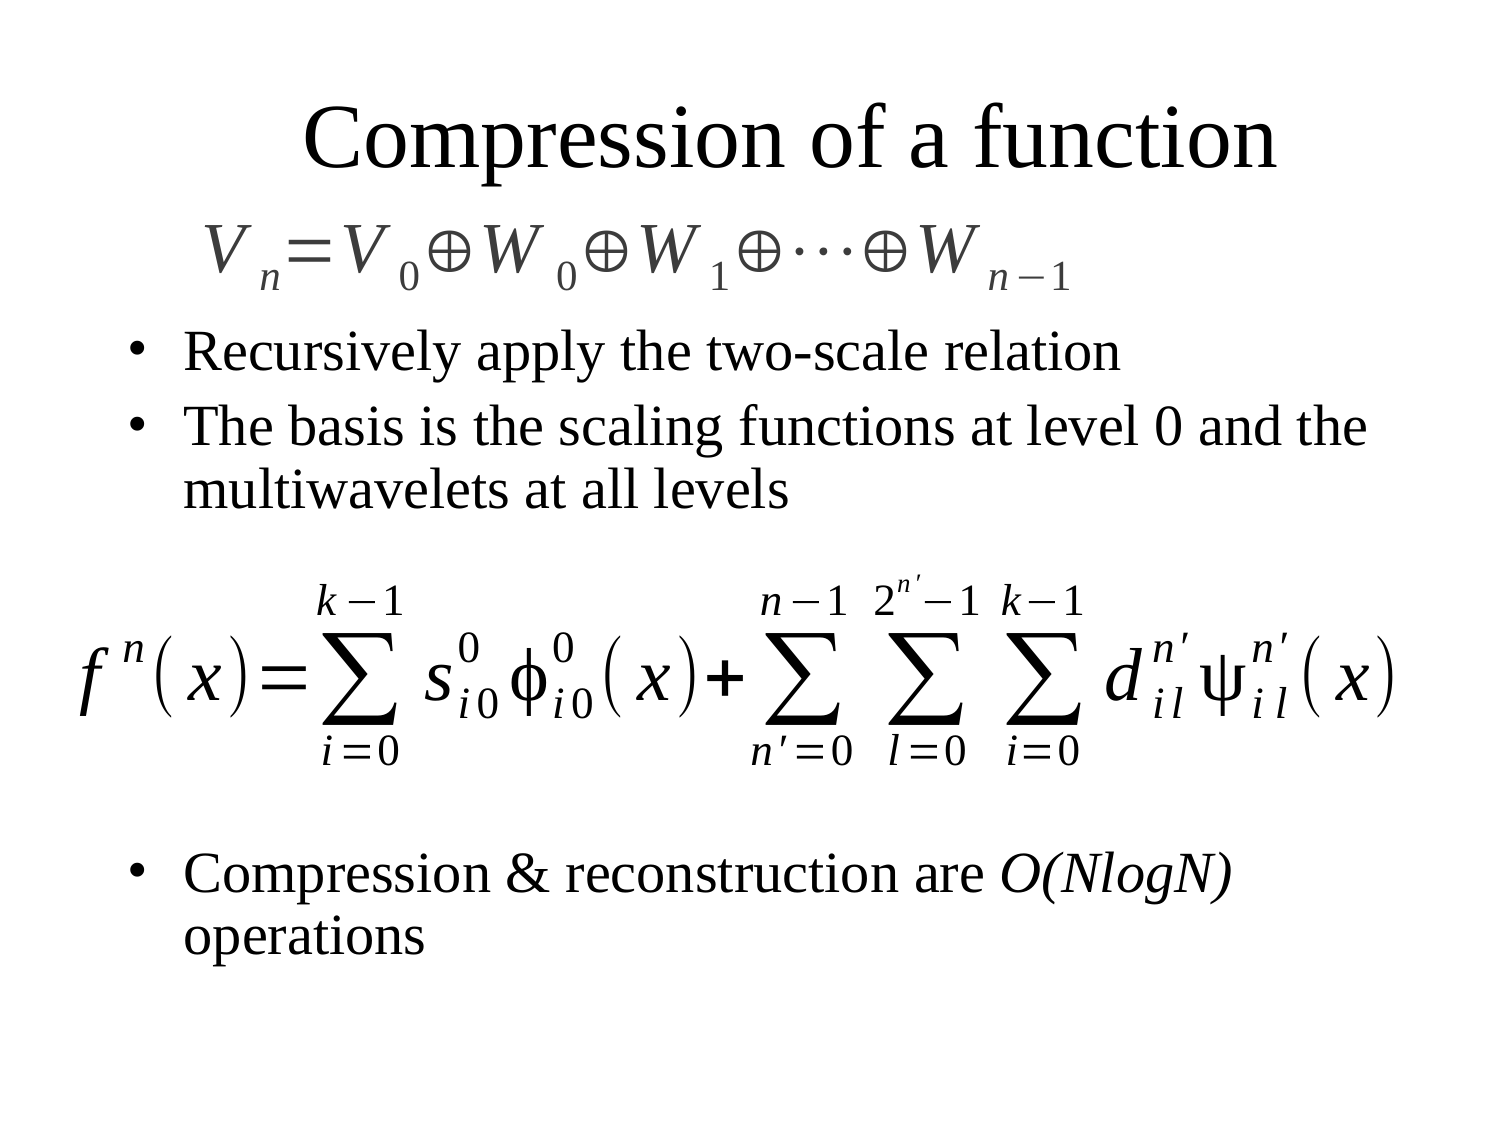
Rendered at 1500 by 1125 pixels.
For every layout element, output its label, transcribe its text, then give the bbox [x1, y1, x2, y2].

chart [183, 210, 1088, 300]
list Recursively apply the two-scale relation The basis is the scaling functions at level 0 and the multiwavelets at all levels Compression & reconstruction are O(NlogN) operations [112, 312, 1450, 1038]
chart [46, 568, 1418, 778]
title Compression of a function [137, 37, 1413, 225]
